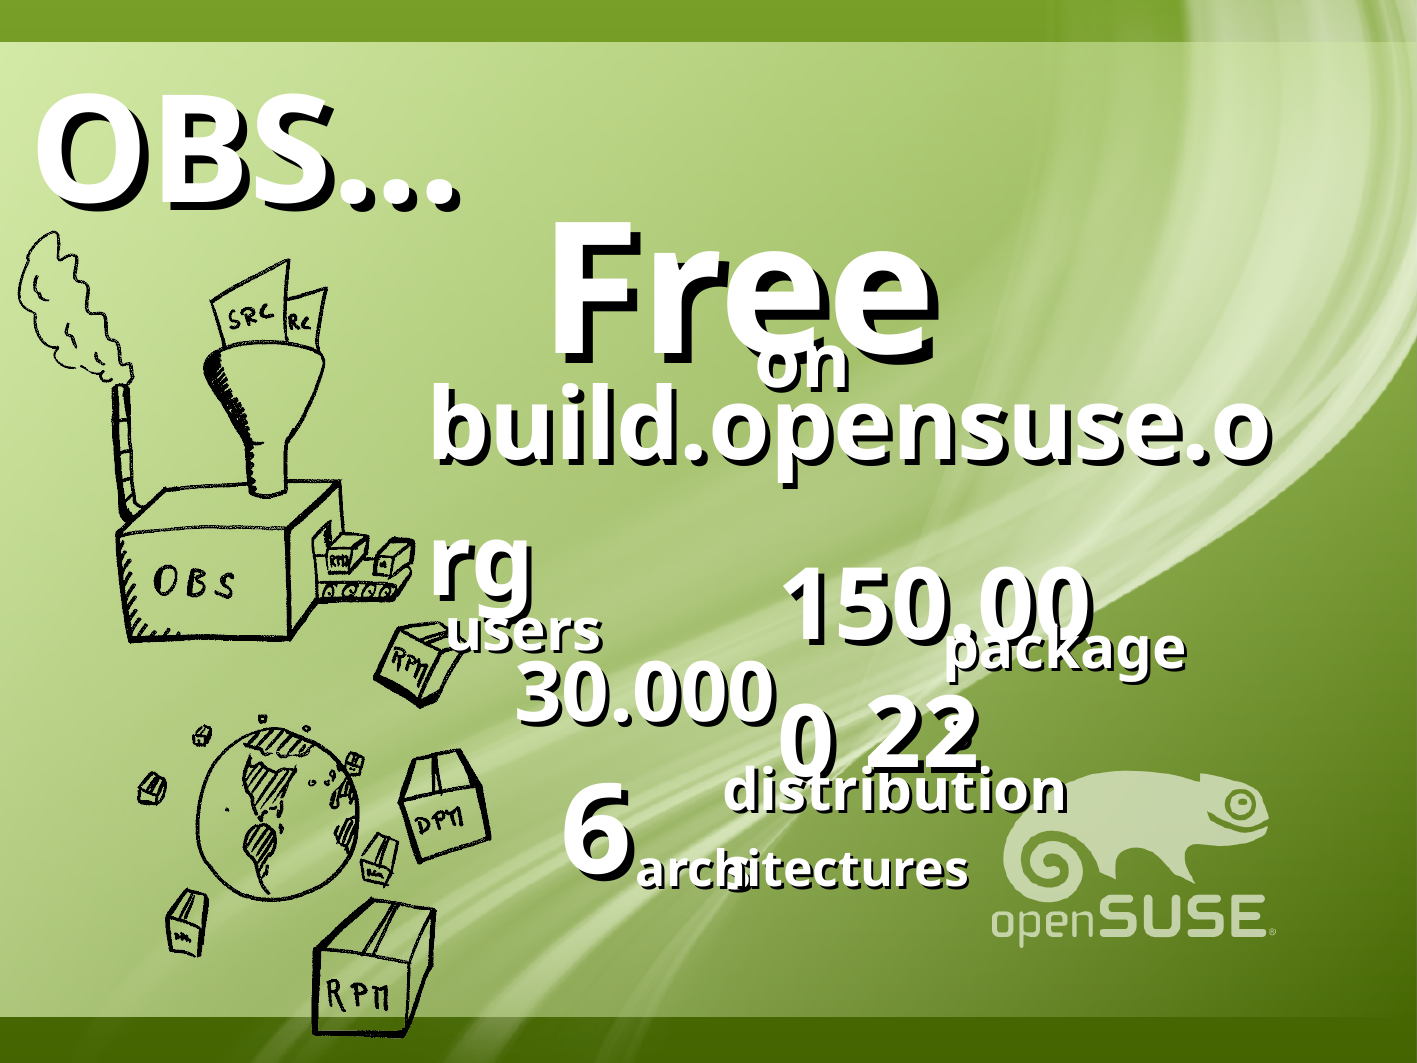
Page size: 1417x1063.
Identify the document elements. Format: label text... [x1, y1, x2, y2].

text_box OBS... [15, 34, 528, 254]
text_box users [430, 580, 642, 675]
text_box 22 [850, 653, 1021, 805]
text_box packages [927, 598, 1226, 694]
text_box architectures [621, 825, 1007, 909]
text_box 30.000 [499, 624, 837, 754]
text_box Free [524, 150, 1038, 345]
text_box build.opensuse.org [411, 345, 1305, 497]
text_box distributions [717, 740, 1094, 836]
picture [0, 0, 1417, 1063]
text_box 6 [545, 754, 717, 919]
text_box on [739, 300, 912, 345]
text_box 150.000 [762, 525, 1121, 677]
